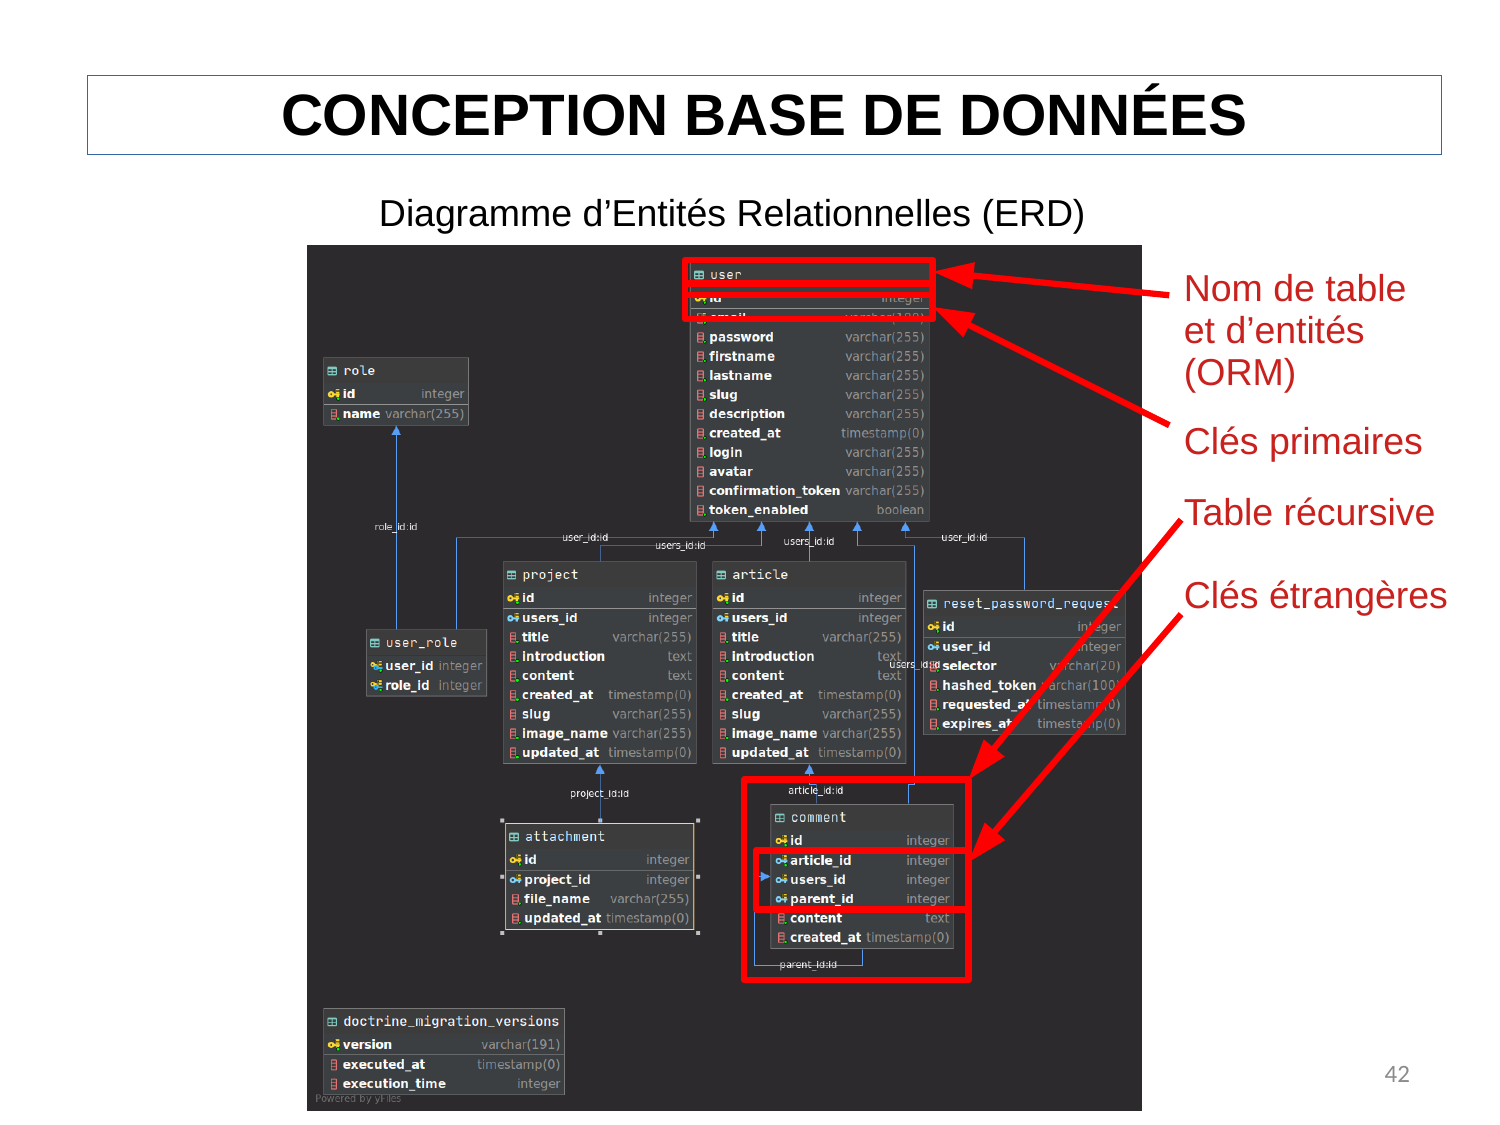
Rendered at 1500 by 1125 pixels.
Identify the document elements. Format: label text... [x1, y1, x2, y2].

text_box Clés étrangères [1169, 566, 1477, 638]
text_box Clés primaires [1169, 413, 1453, 473]
text_box [685, 259, 934, 319]
text_box Nom de table et d’entités (ORM) [1169, 259, 1453, 401]
picture [307, 245, 1142, 1111]
text_box Diagramme d’Entités Relationnelles (ERD) [248, 185, 1217, 243]
text_box [744, 779, 969, 981]
text_box CONCEPTION BASE DE DONNÉES [87, 75, 1442, 155]
text_box Table récursive [1169, 484, 1453, 566]
